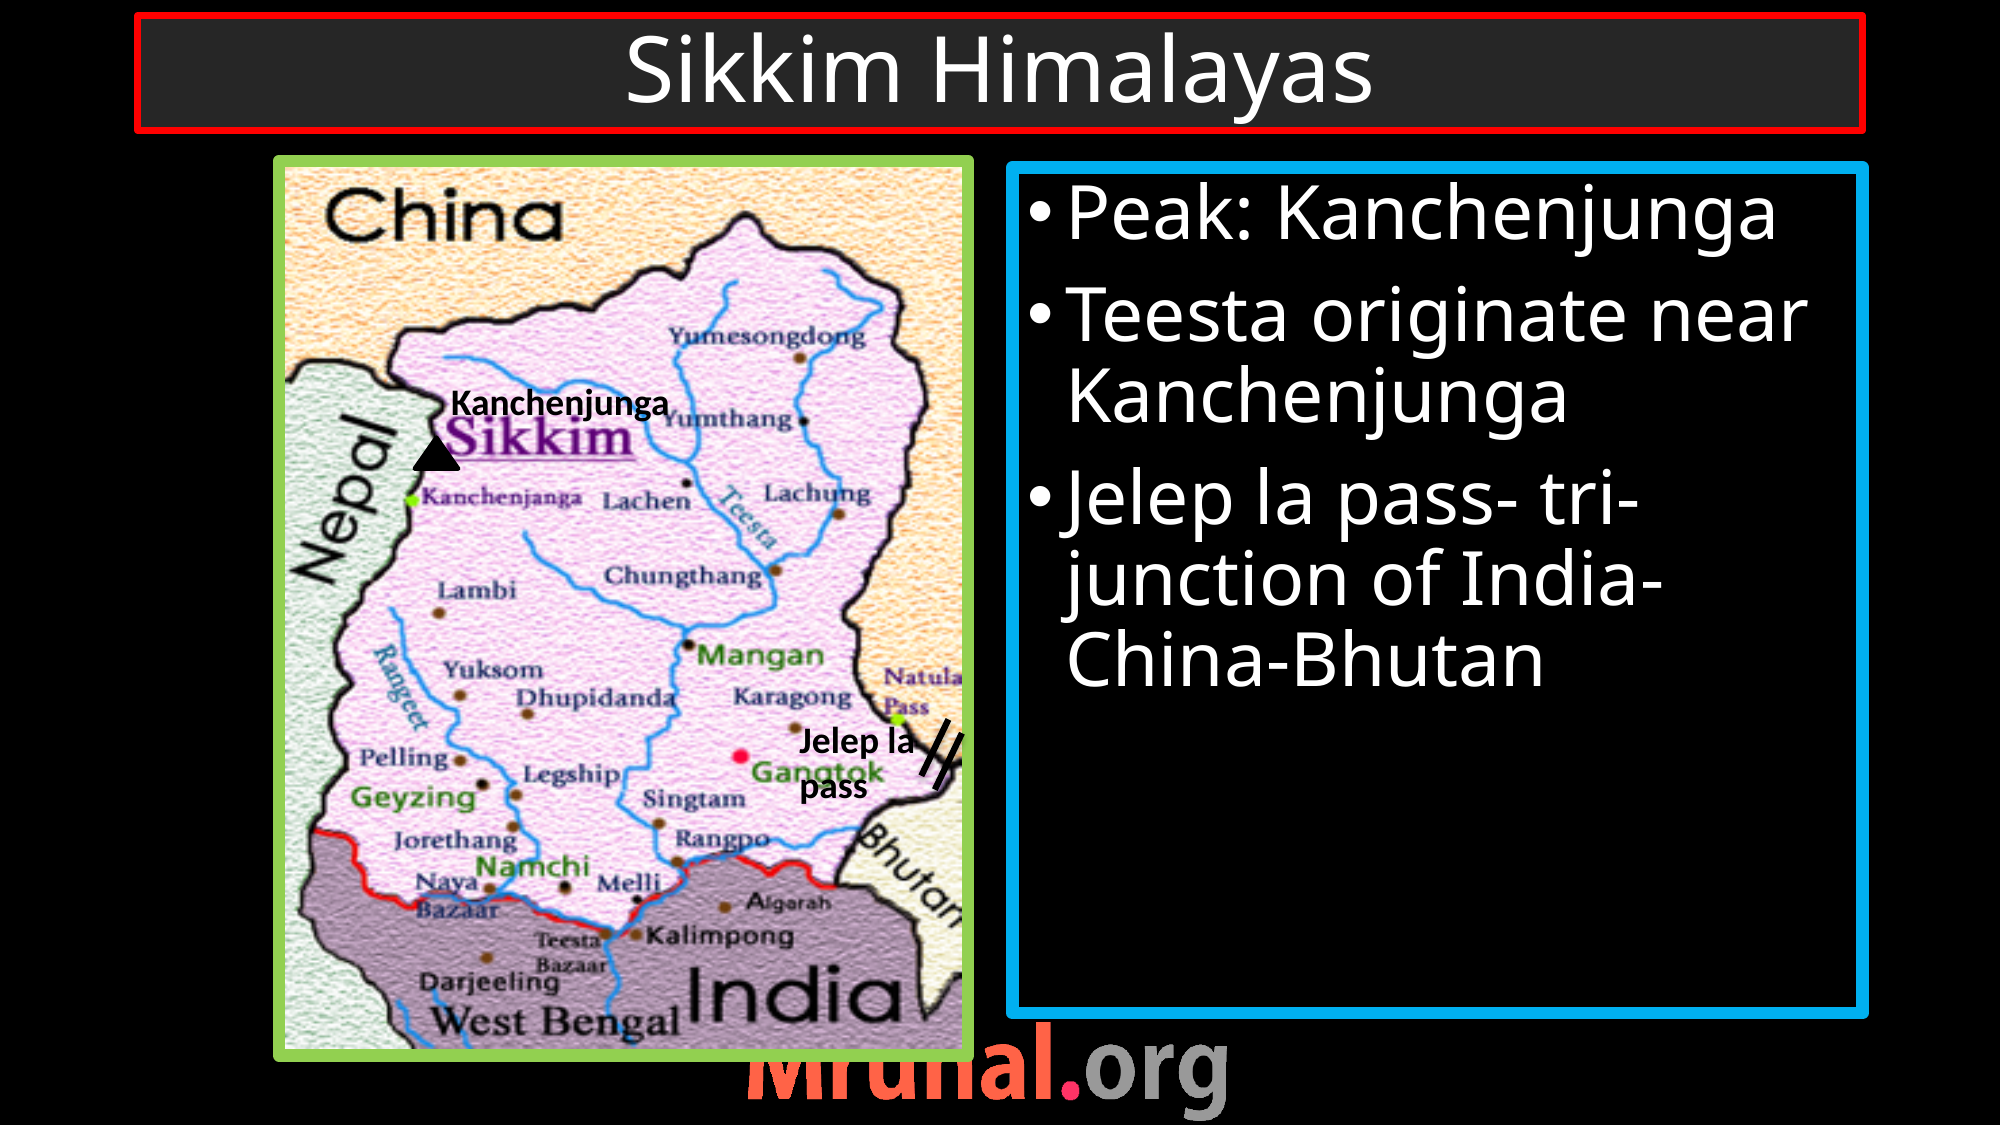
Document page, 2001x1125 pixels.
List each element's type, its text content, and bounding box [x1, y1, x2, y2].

list Peak: Kanchenjunga Teesta originate near Kanchenjunga Jelep la pass- tri-junction of India- China-Bhutan [1012, 167, 1863, 1014]
picture [741, 1005, 1230, 1125]
text_box Kanchenjunga [436, 370, 708, 431]
text_box [414, 437, 459, 469]
title Sikkim Himalayas [137, 15, 1863, 131]
text_box Jelep la pass [784, 708, 954, 814]
picture [285, 167, 962, 1050]
